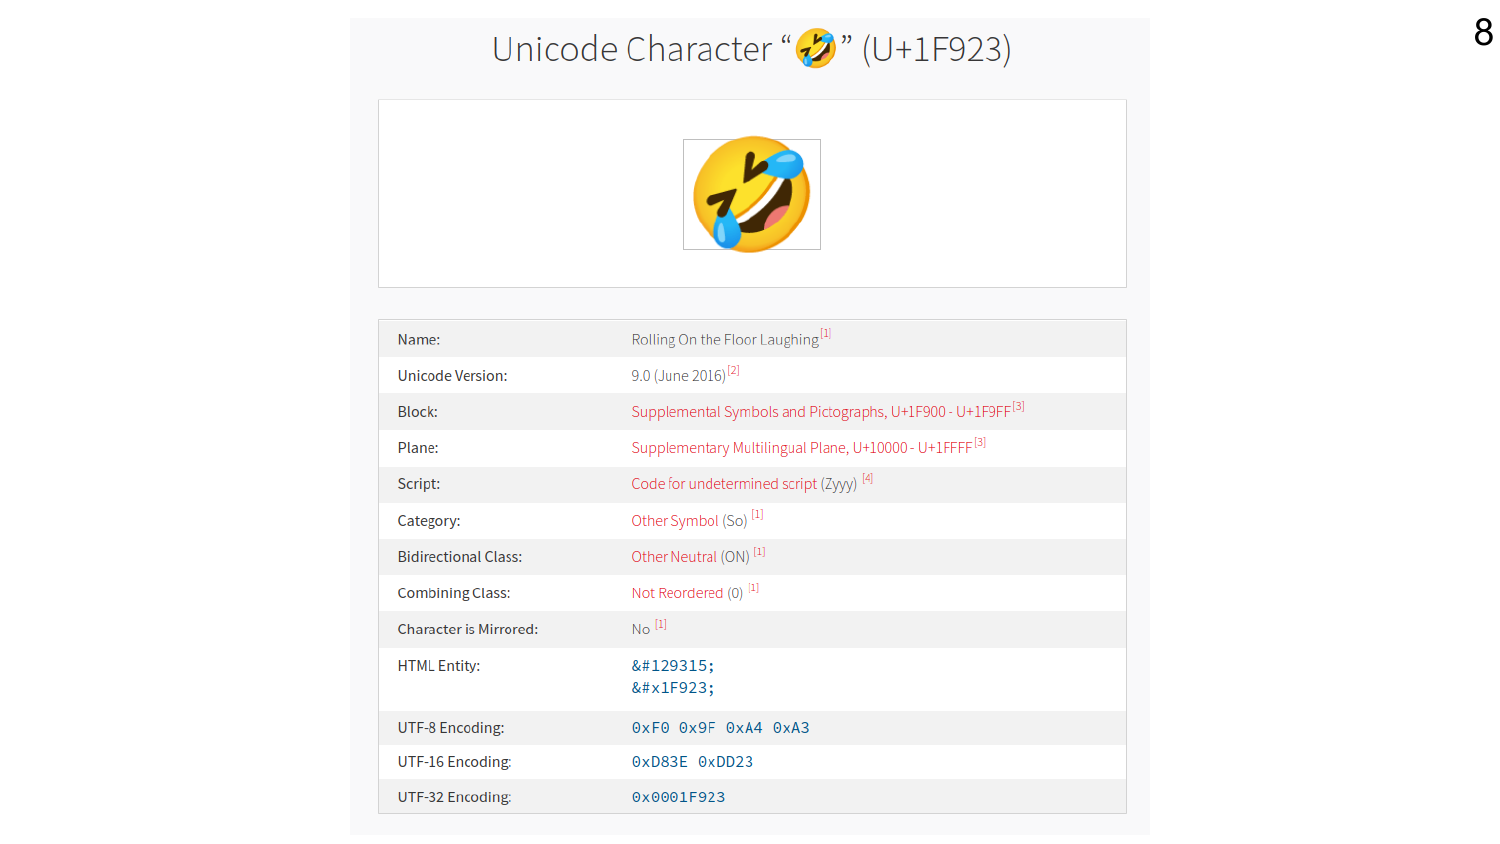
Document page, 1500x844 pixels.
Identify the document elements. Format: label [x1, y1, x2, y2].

picture [350, 18, 1150, 835]
